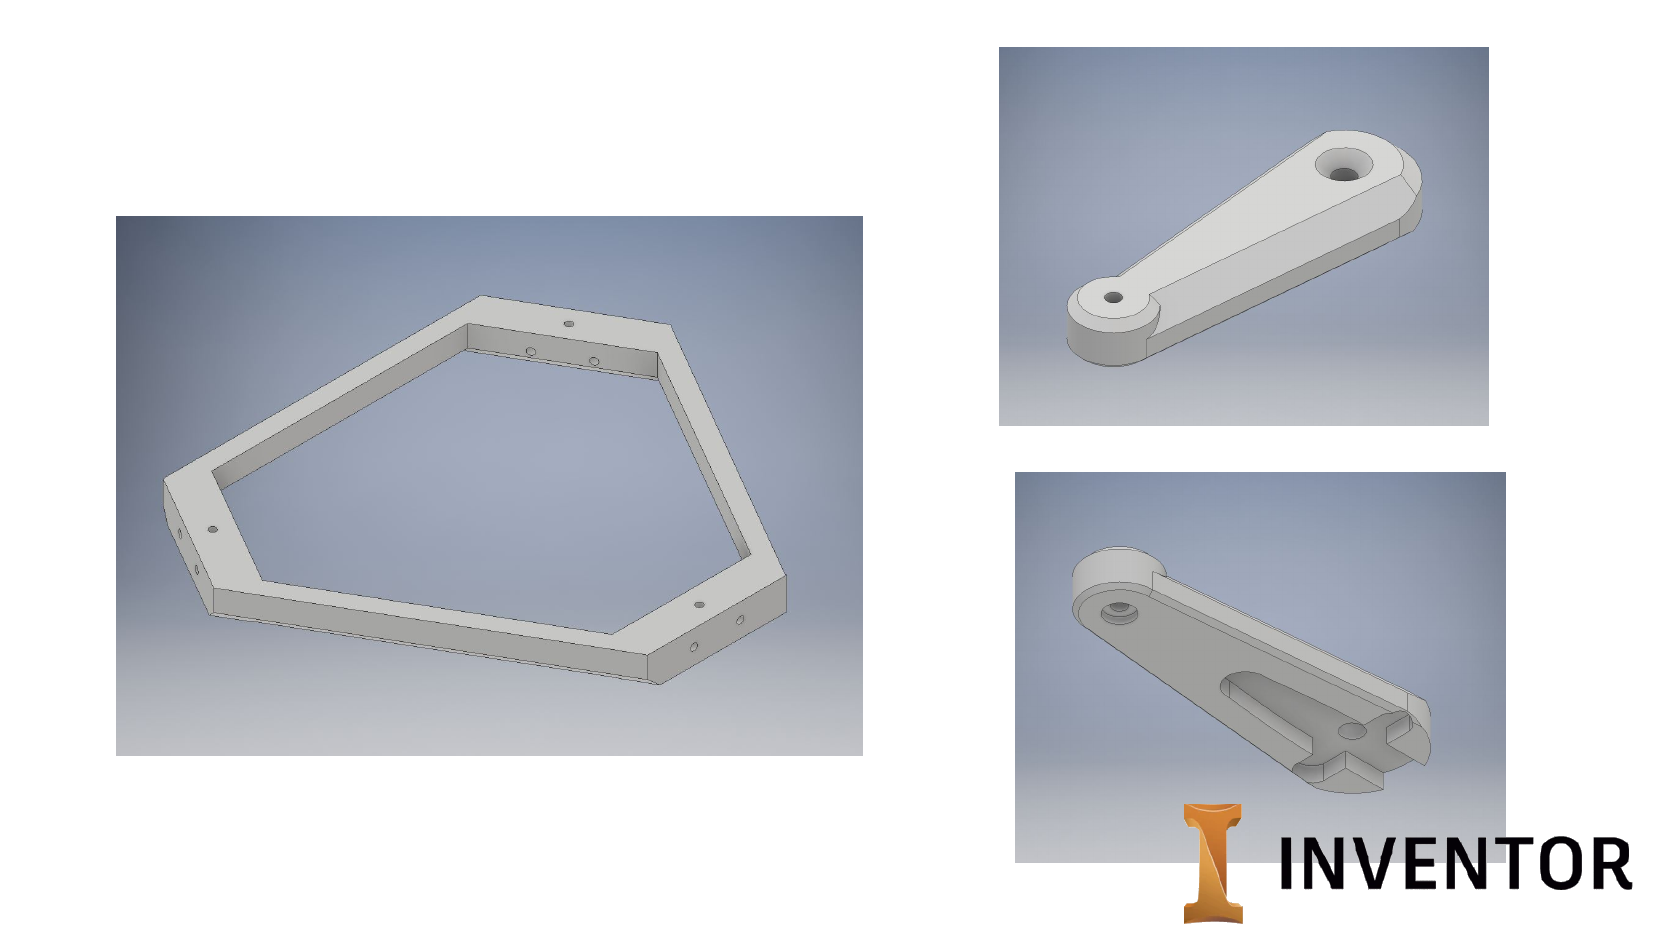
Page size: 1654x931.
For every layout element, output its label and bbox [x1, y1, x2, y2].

picture [999, 47, 1489, 426]
picture [1015, 472, 1654, 931]
picture [116, 216, 863, 756]
